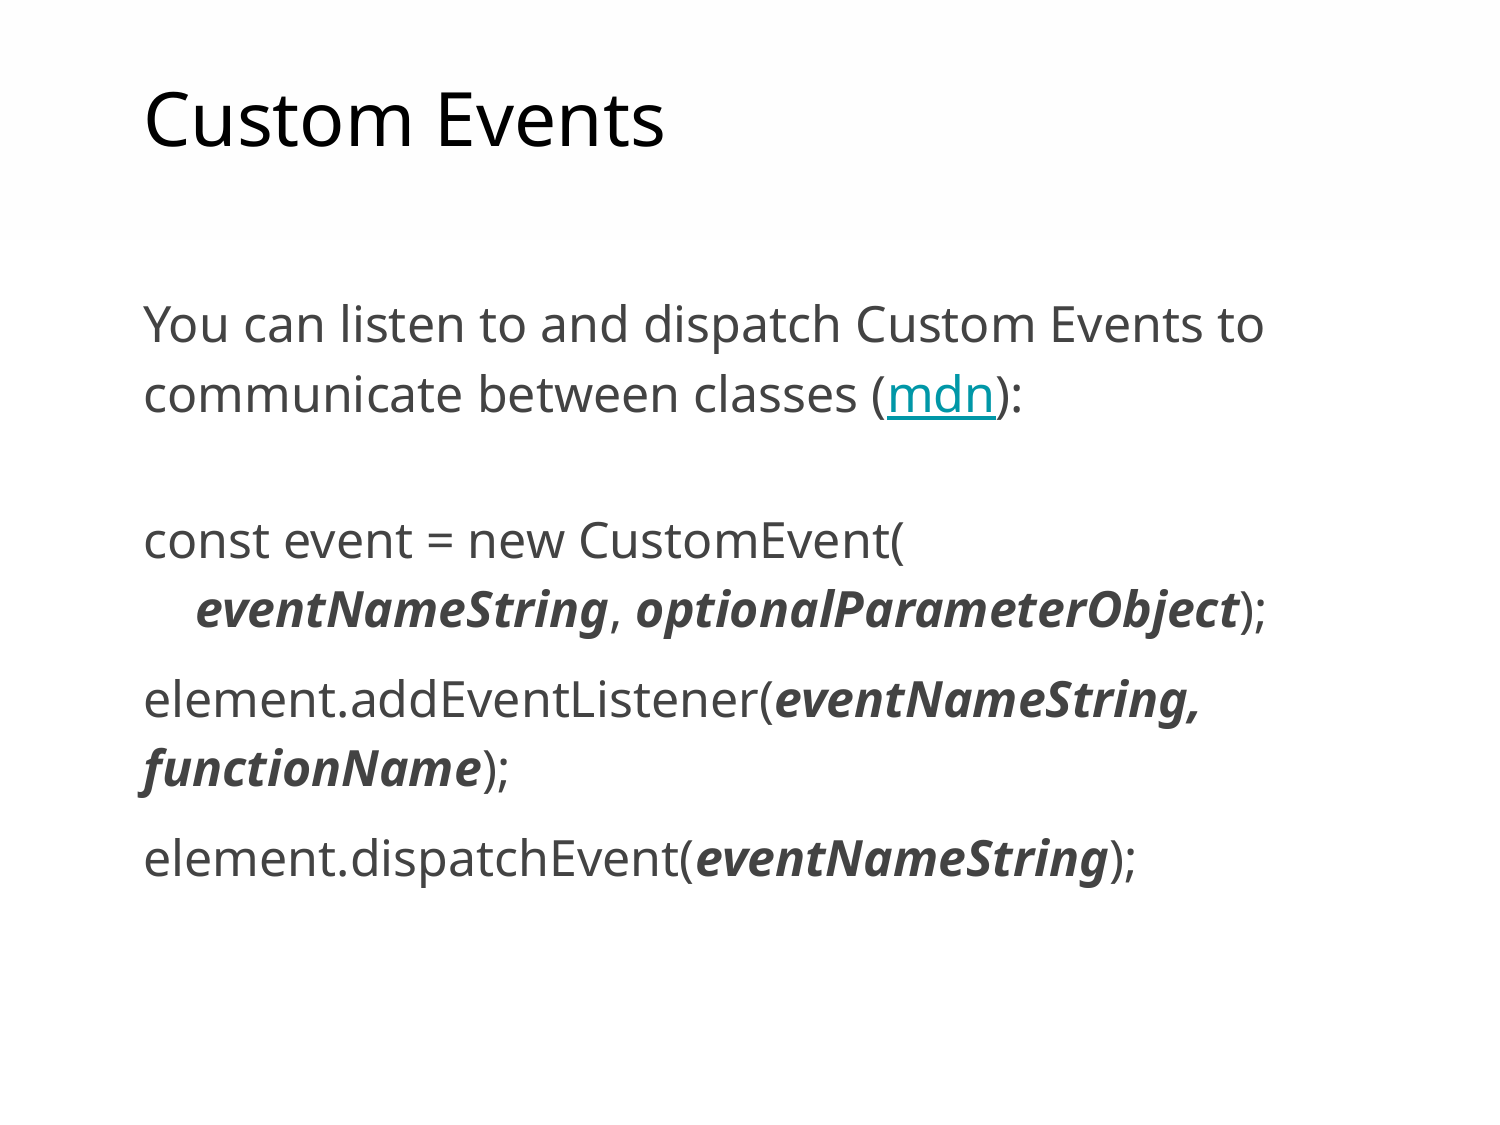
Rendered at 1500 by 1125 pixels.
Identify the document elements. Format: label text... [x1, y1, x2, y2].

title Custom Events [128, 56, 1372, 183]
list You can listen to and dispatch Custom Events to communicate between classes (mdn): const event = new CustomEvent( eventNameString, optionalParameterObject); element.addEventListener(eventNameString, functionName); element.dispatchEvent(eventNameString); [128, 268, 1372, 1081]
